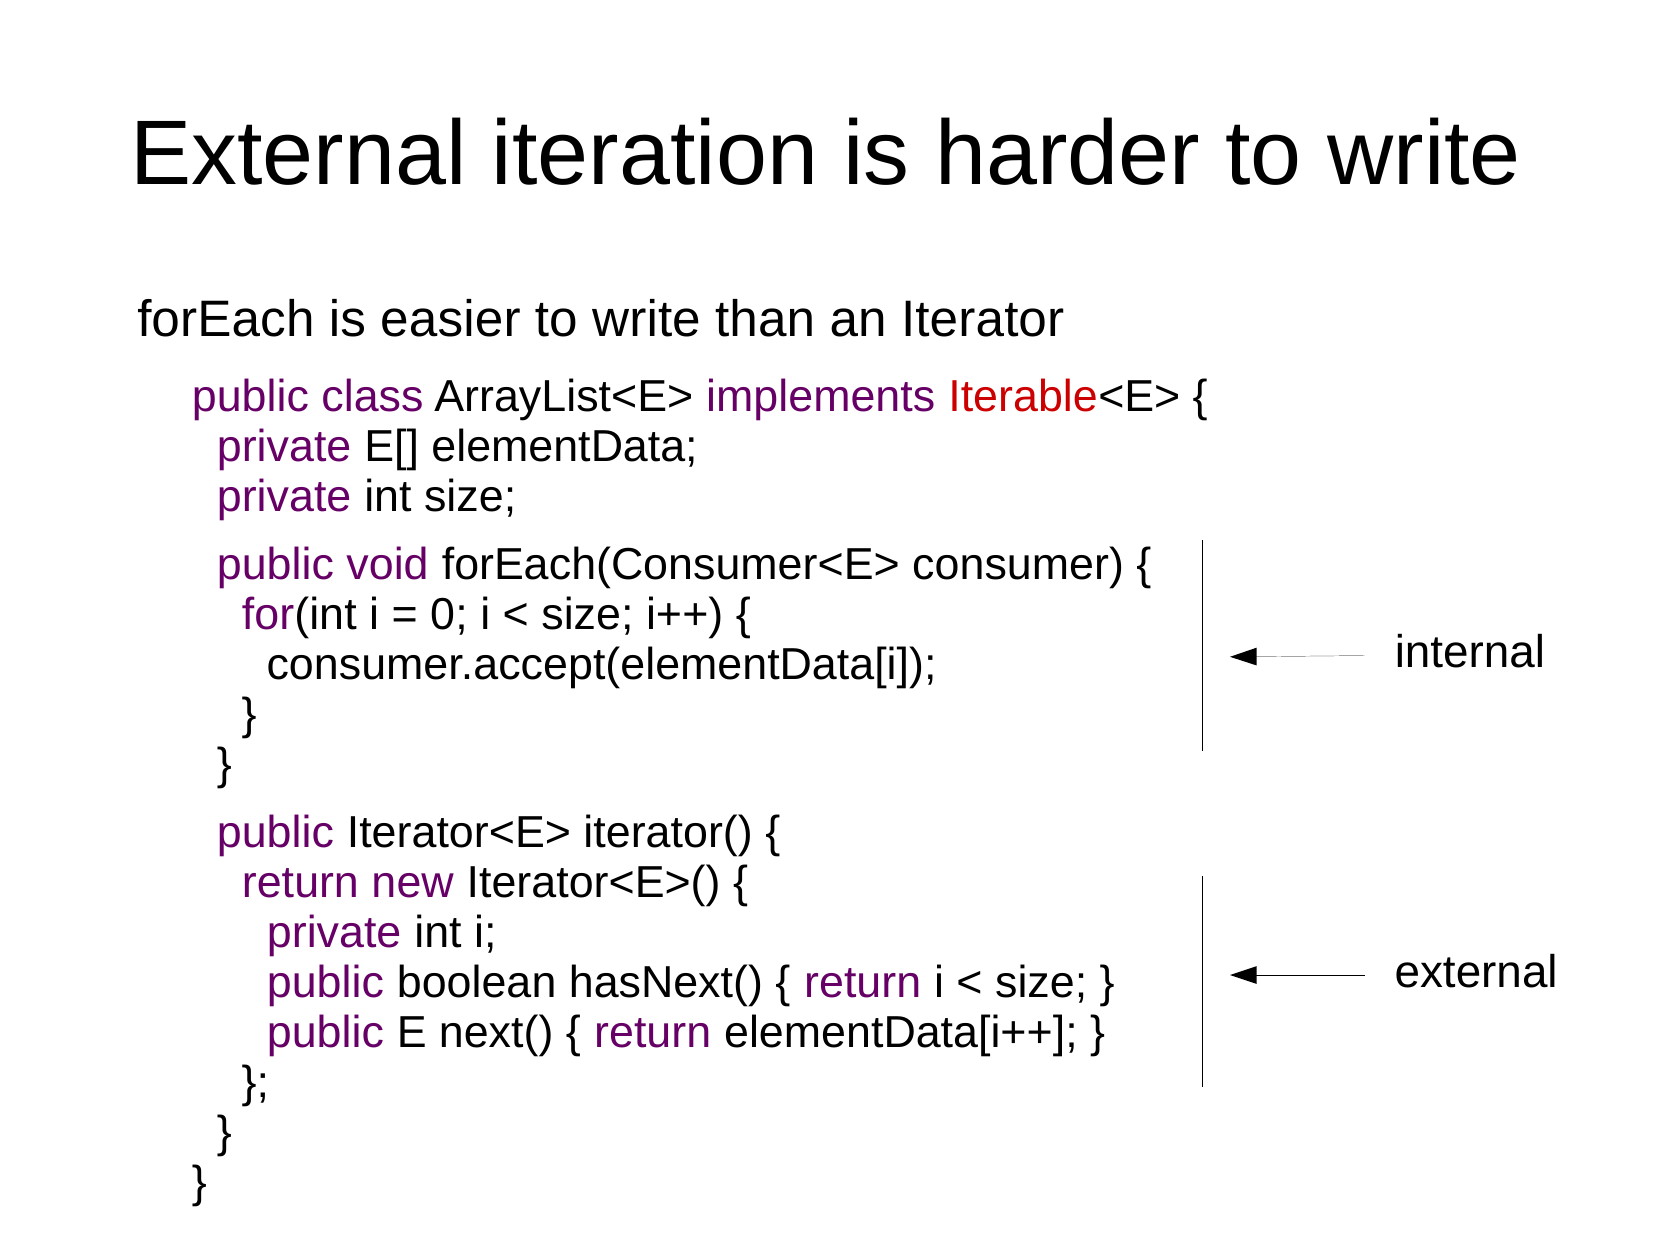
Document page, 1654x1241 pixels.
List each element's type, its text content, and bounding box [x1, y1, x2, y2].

list forEach is easier to write than an Iterator public class ArrayList<E> implements Iterable<E> { private E[] elementData; private int size; public void forEach(Consumer<E> consumer) { for(int i = 0; i < size; i++) { consumer.accept(elementData[i]); } } public Iterator<E> iterator() { return new Iterator<E>() { private int i; public boolean hasNext() { return i < size; } public E next() { return elementData[i++]; } }; } } [82, 290, 1571, 1216]
text_box internal [1380, 618, 1561, 685]
title External iteration is harder to write [82, 49, 1571, 257]
text_box external [1379, 938, 1573, 1006]
